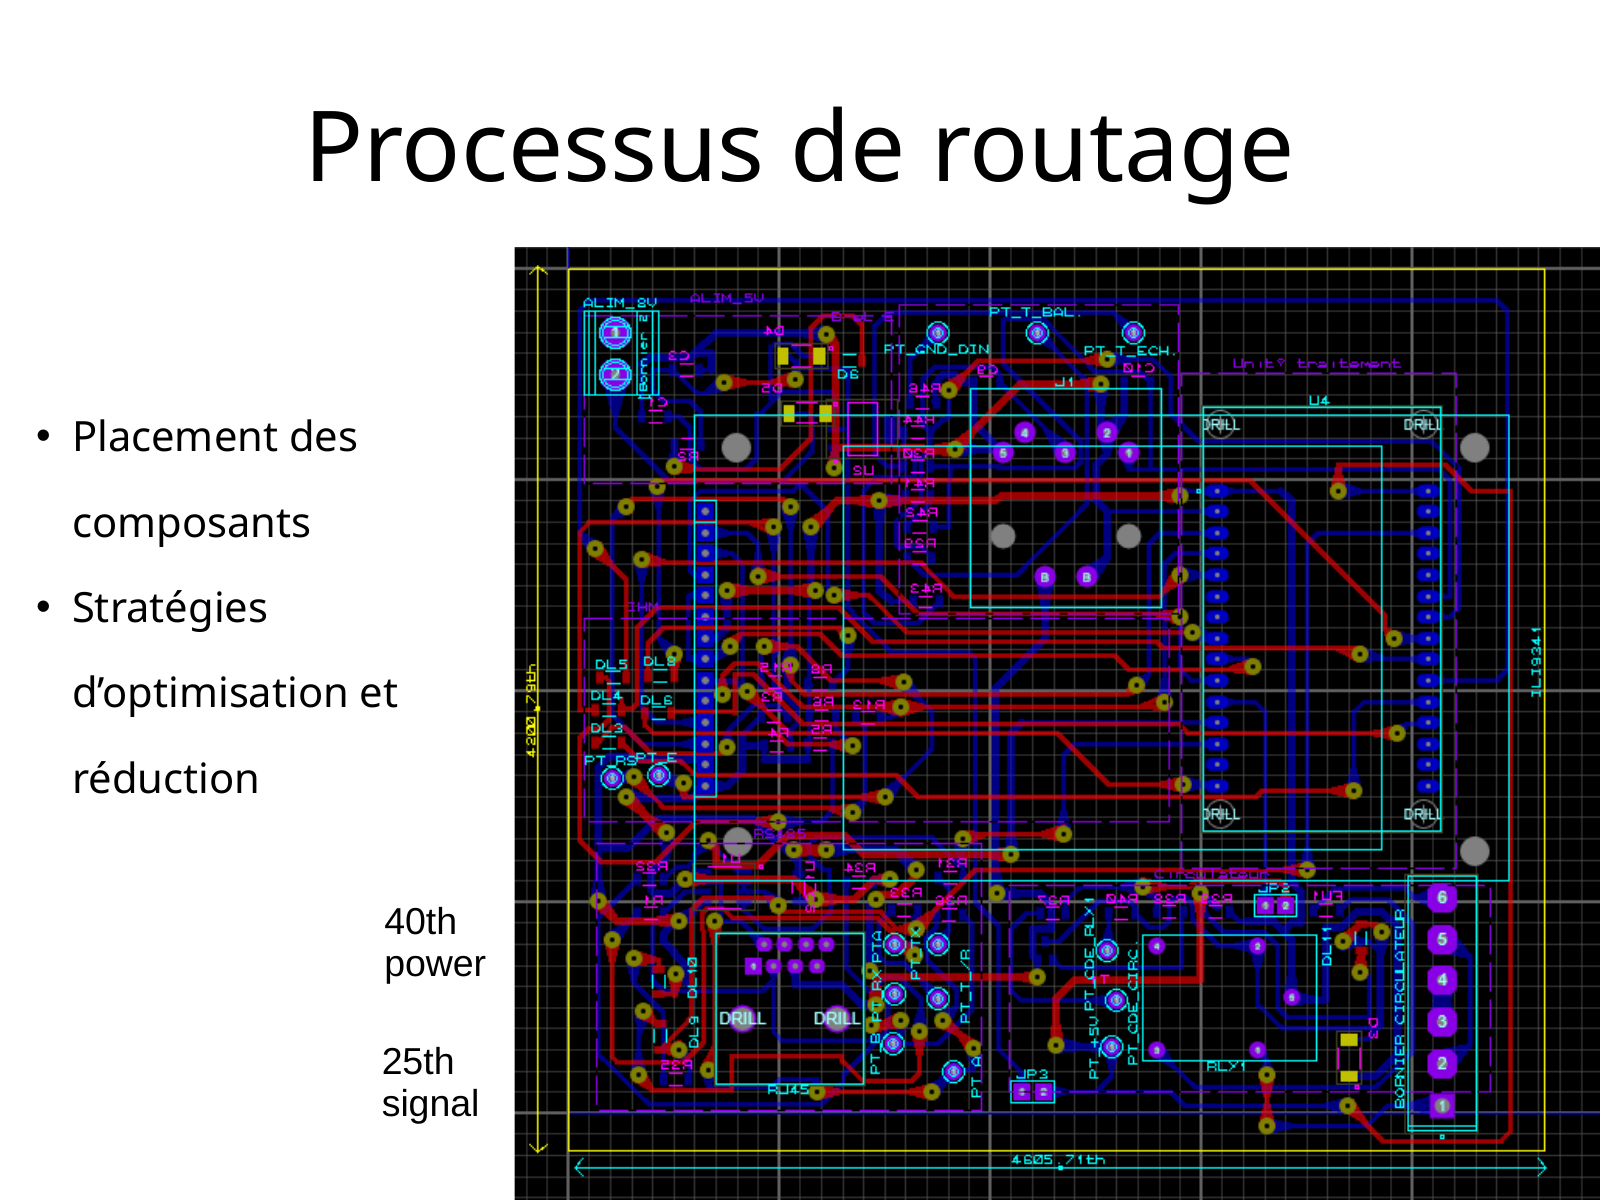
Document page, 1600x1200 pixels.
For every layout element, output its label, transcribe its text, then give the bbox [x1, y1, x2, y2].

text_box Processus de routage [80, 36, 1520, 248]
text_box 40th power [369, 892, 515, 1034]
text_box 25th signal [367, 1033, 515, 1133]
text_box Placement des composants Stratégies d’optimisation et réduction [0, 374, 500, 1175]
text_box [514, 247, 1600, 1200]
